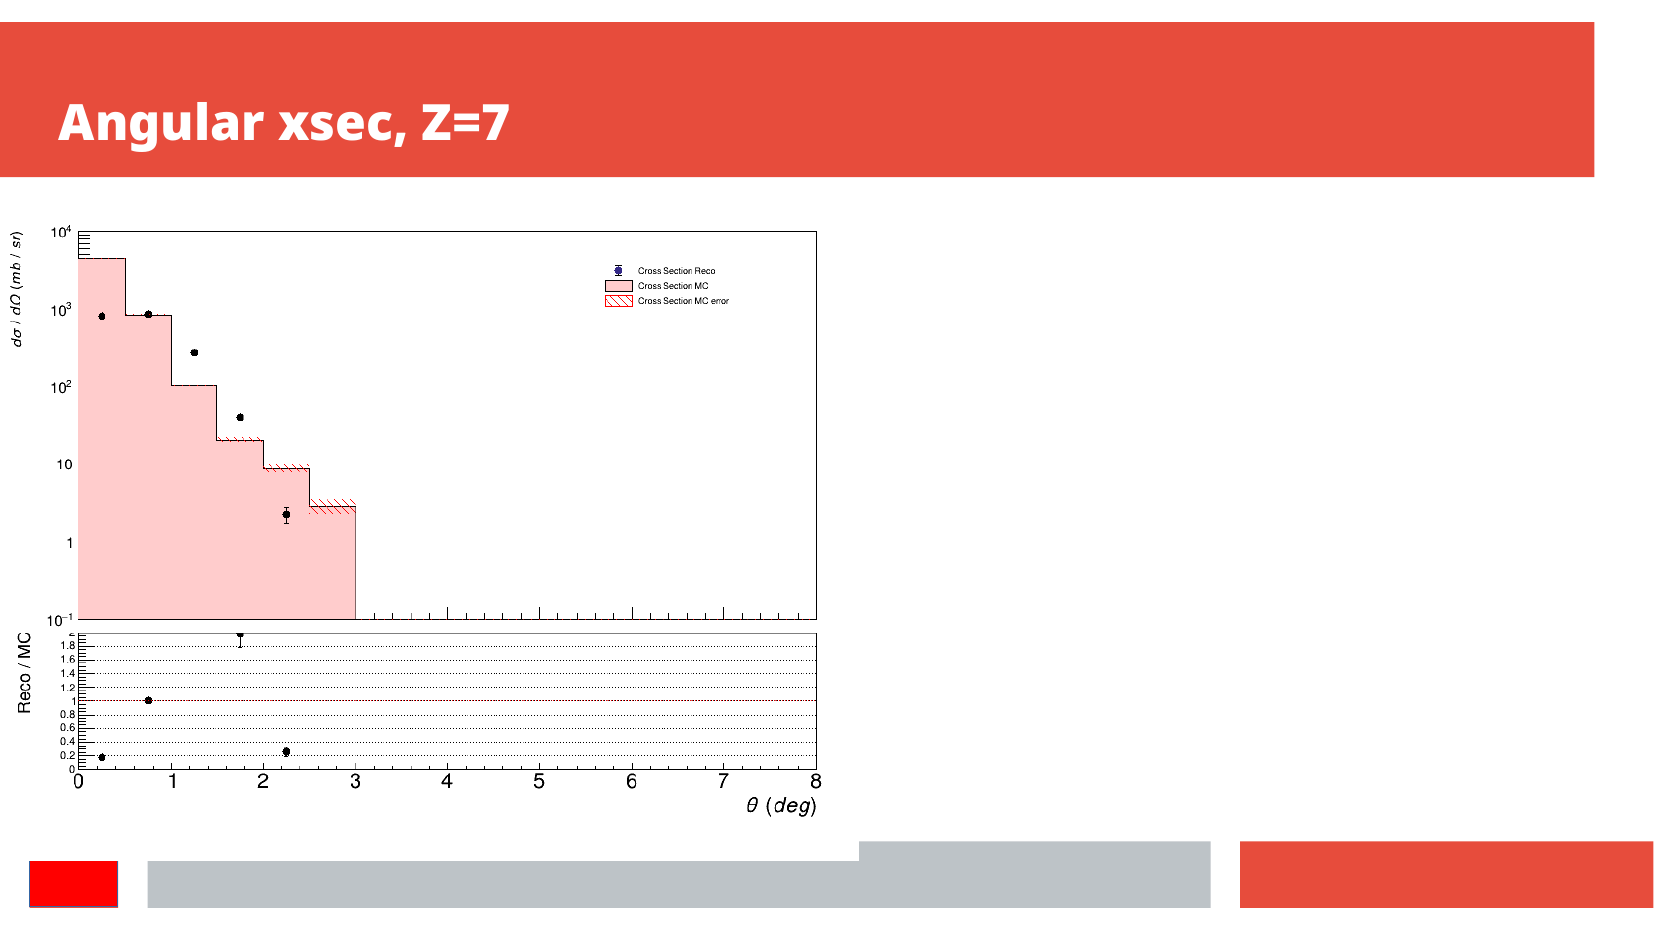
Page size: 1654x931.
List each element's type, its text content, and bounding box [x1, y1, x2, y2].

title Angular xsec, Z=7 [59, 44, 1595, 156]
text_box [29, 861, 118, 907]
picture [0, 208, 859, 861]
